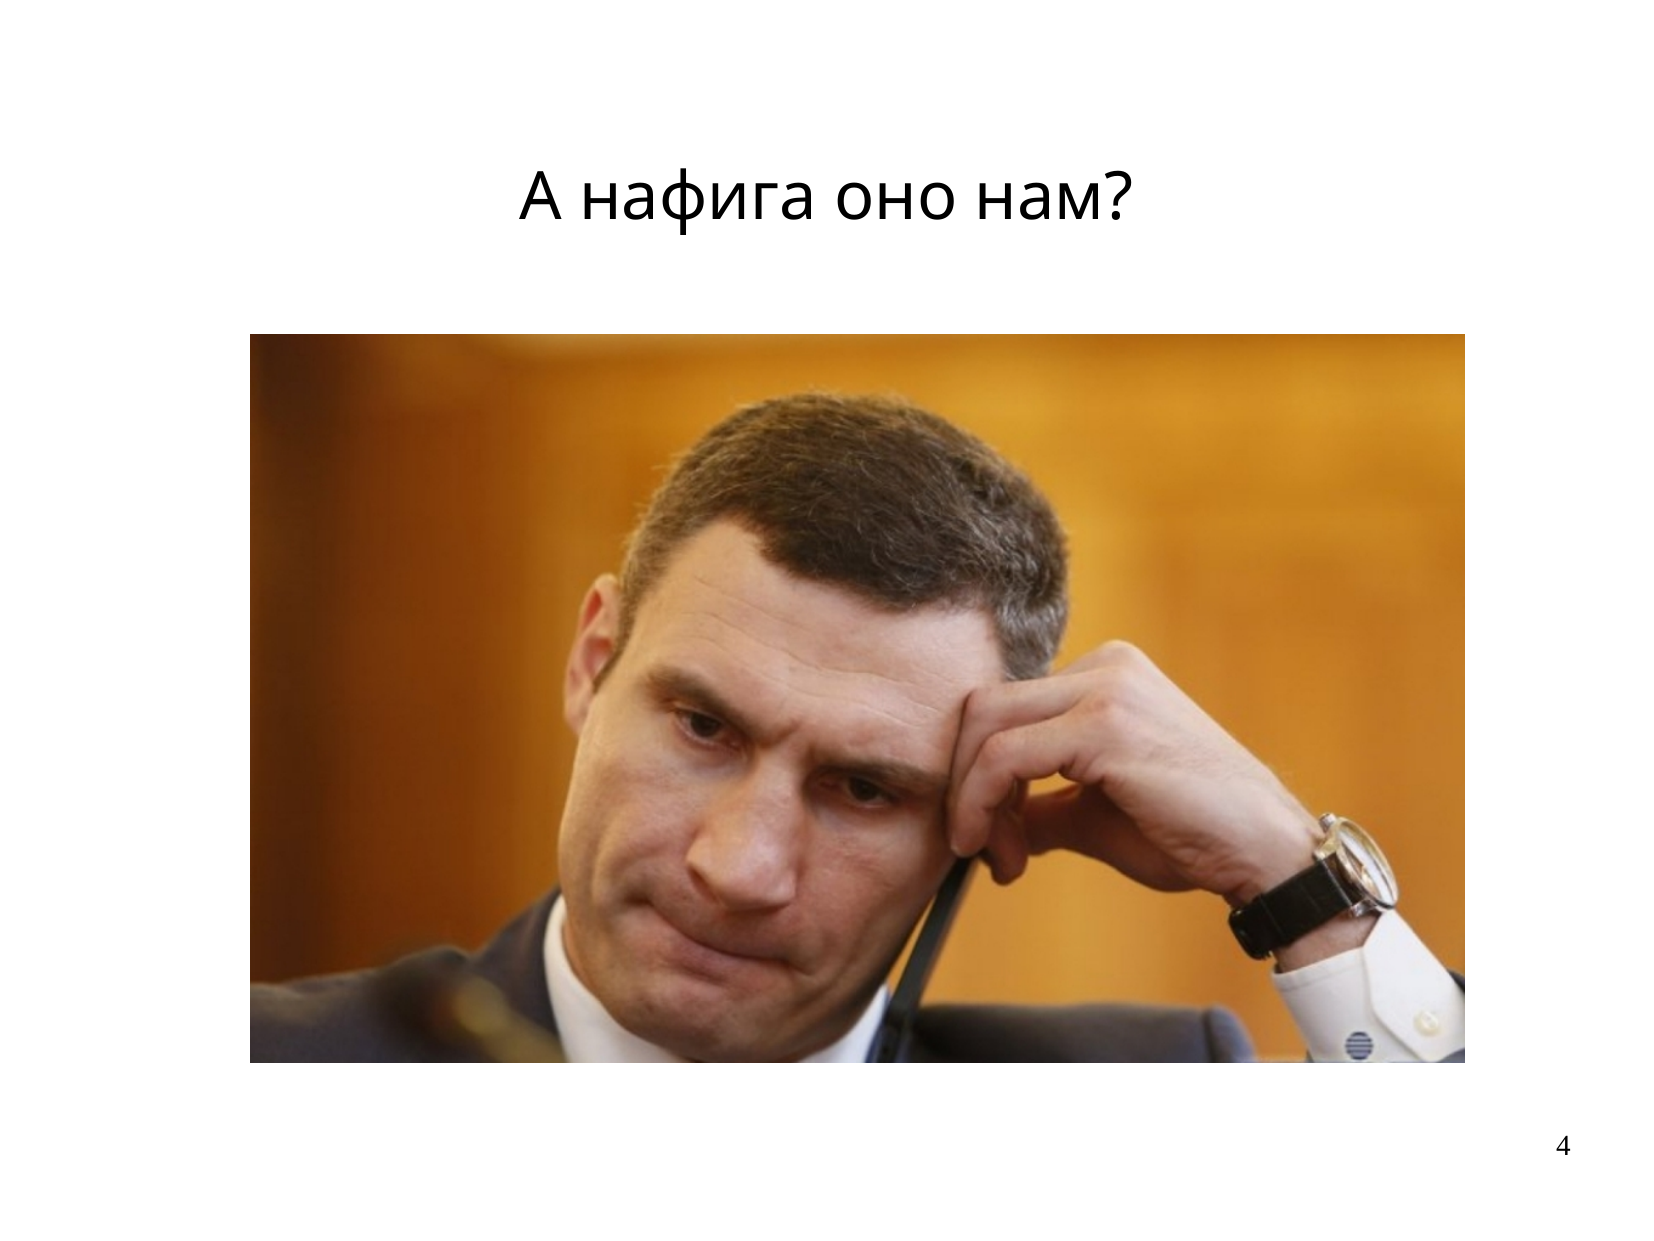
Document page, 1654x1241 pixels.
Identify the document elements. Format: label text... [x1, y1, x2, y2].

picture [250, 334, 1465, 1063]
subtitle А нафига оно нам? [82, 70, 1571, 317]
